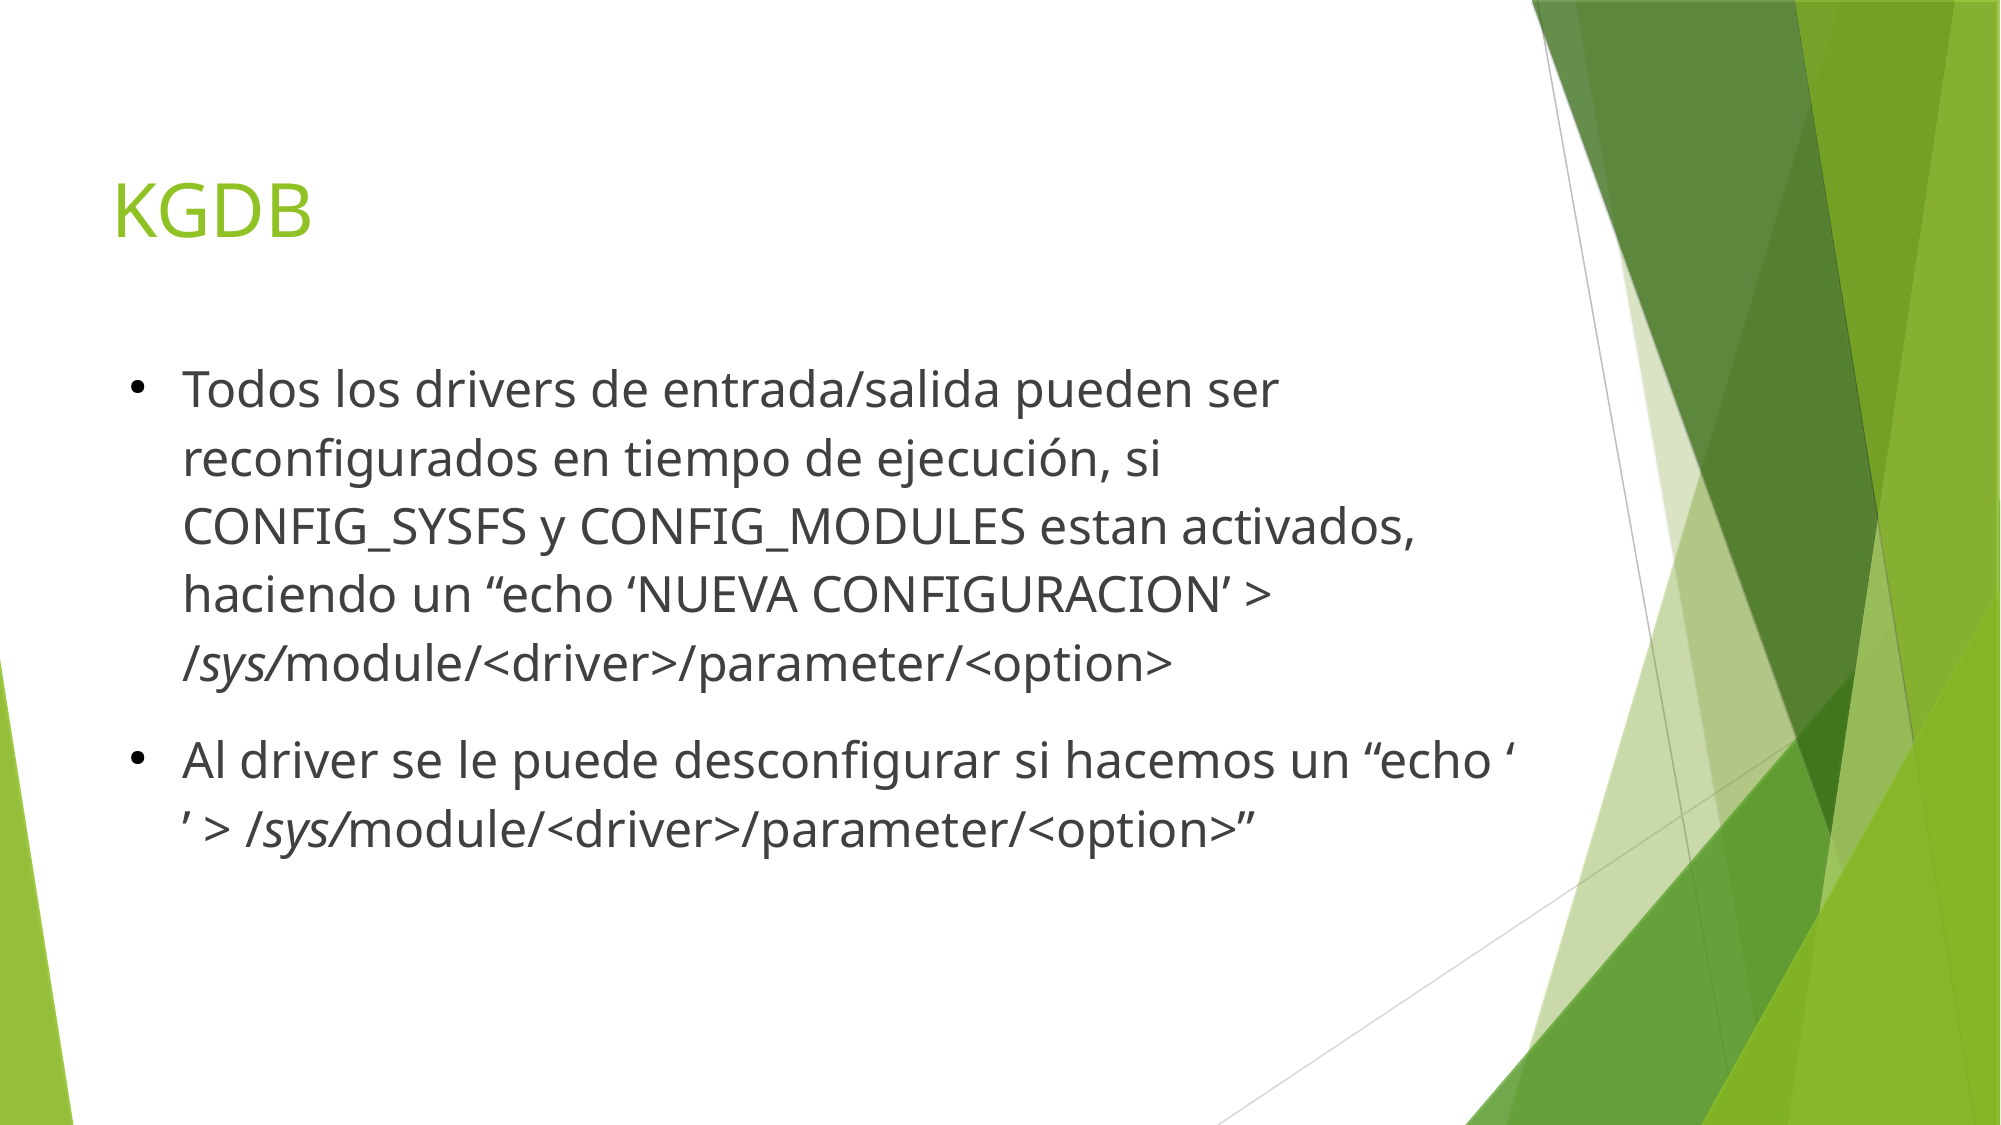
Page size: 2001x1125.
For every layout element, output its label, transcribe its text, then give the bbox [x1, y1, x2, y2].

title KGDB [111, 99, 1522, 317]
list Todos los drivers de entrada/salida pueden ser reconfigurados en tiempo de ejecución, si CONFIG_SYSFS y CONFIG_MODULES estan activados, haciendo un “echo ‘NUEVA CONFIGURACION’ > /sys/module/<driver>/parameter/<option> Al driver se le puede desconfigurar si hacemos un “echo ‘ ’ > /sys/module/<driver>/parameter/<option>” [111, 354, 1522, 992]
